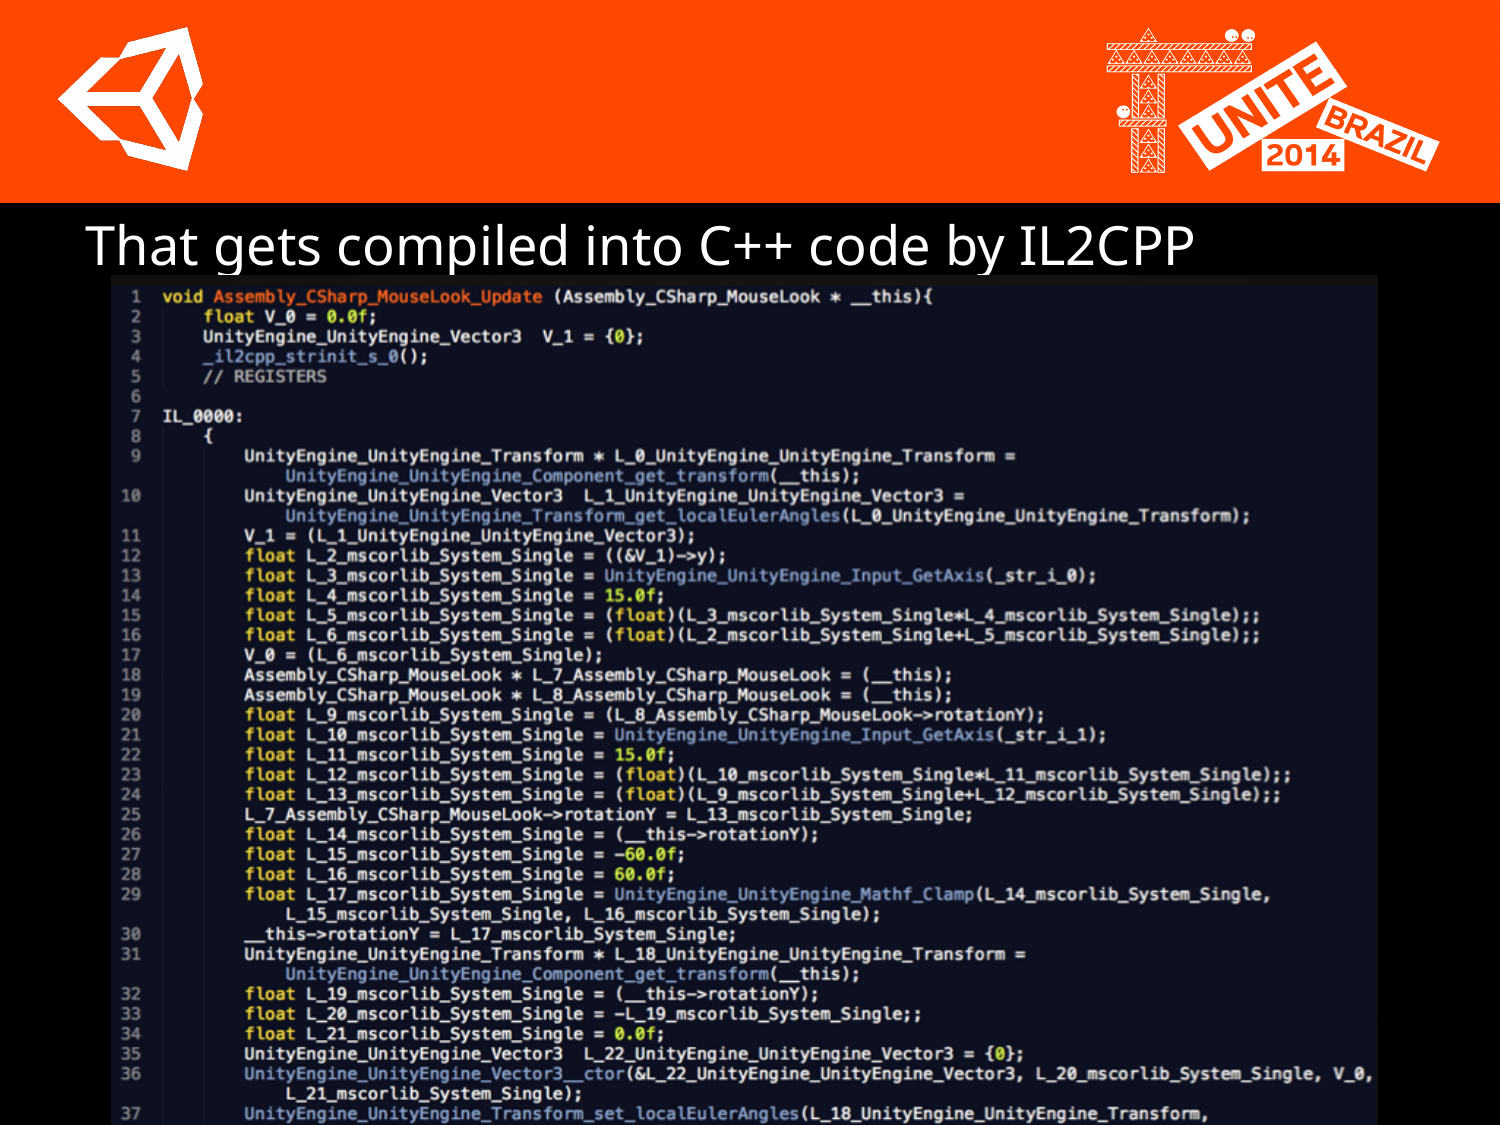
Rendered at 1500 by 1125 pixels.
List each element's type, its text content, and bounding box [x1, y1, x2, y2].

picture [56, 26, 203, 171]
picture [111, 275, 1378, 1125]
list That gets compiled into C++ code by IL2CPP [15, 212, 1486, 346]
